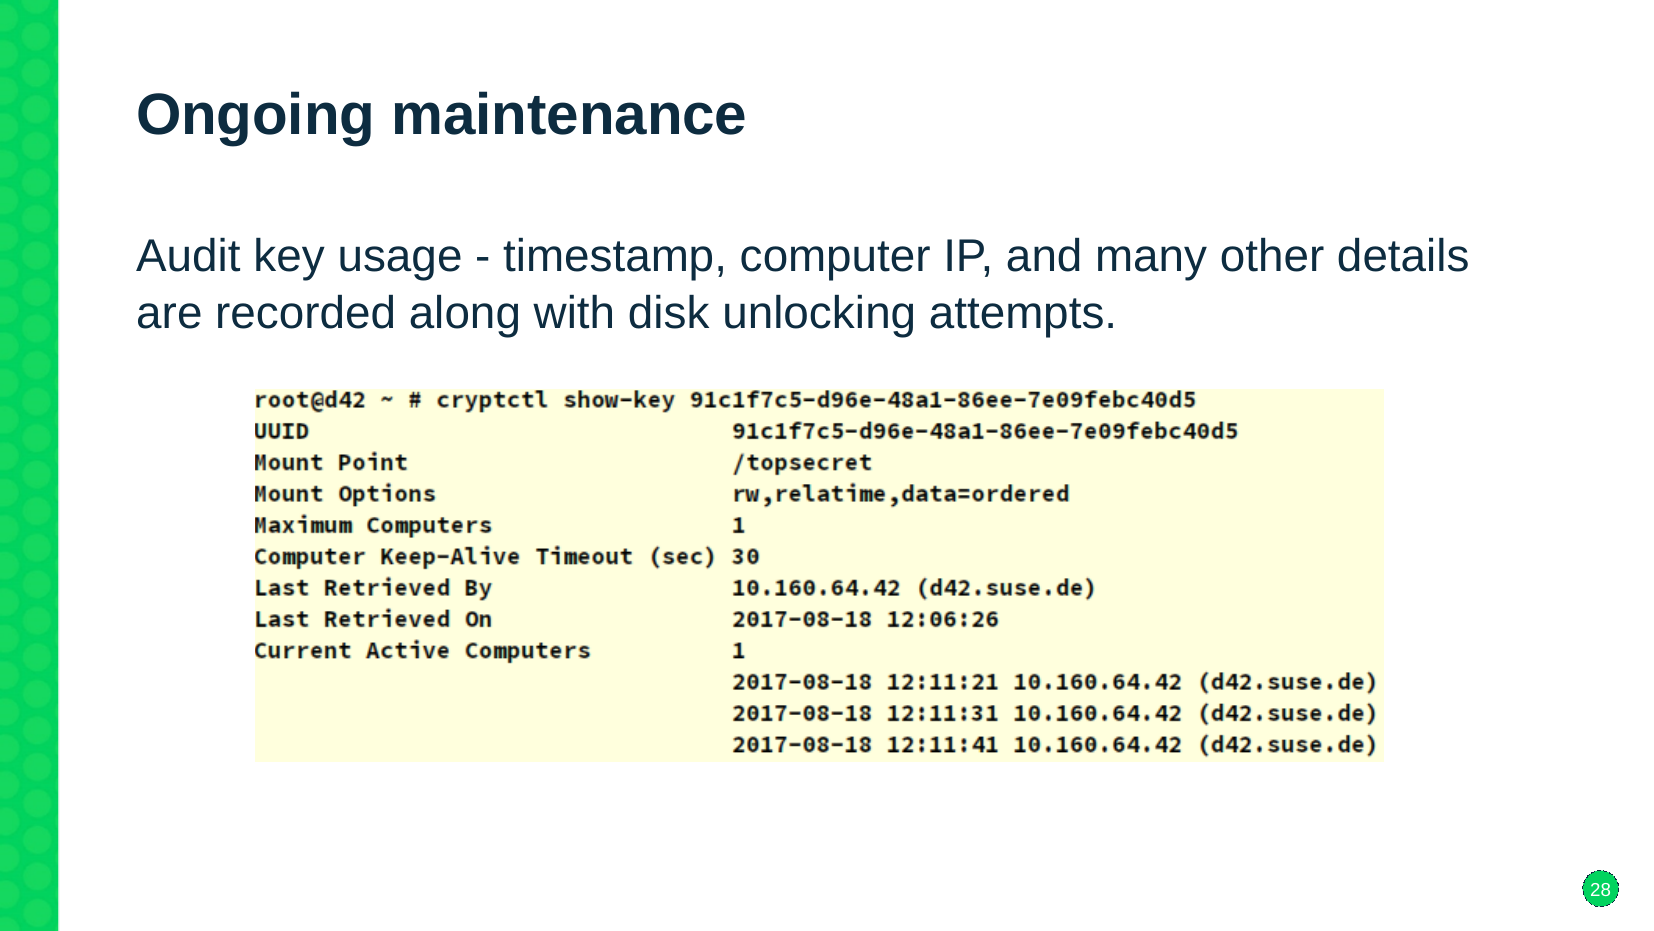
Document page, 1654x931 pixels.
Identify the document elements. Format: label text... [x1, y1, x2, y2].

title Ongoing maintenance [121, 37, 1531, 193]
picture [255, 389, 1384, 762]
list Audit key usage - timestamp, computer IP, and many other details are recorded along with disk unlocking attempts. [121, 217, 1531, 826]
picture [0, 0, 76, 931]
